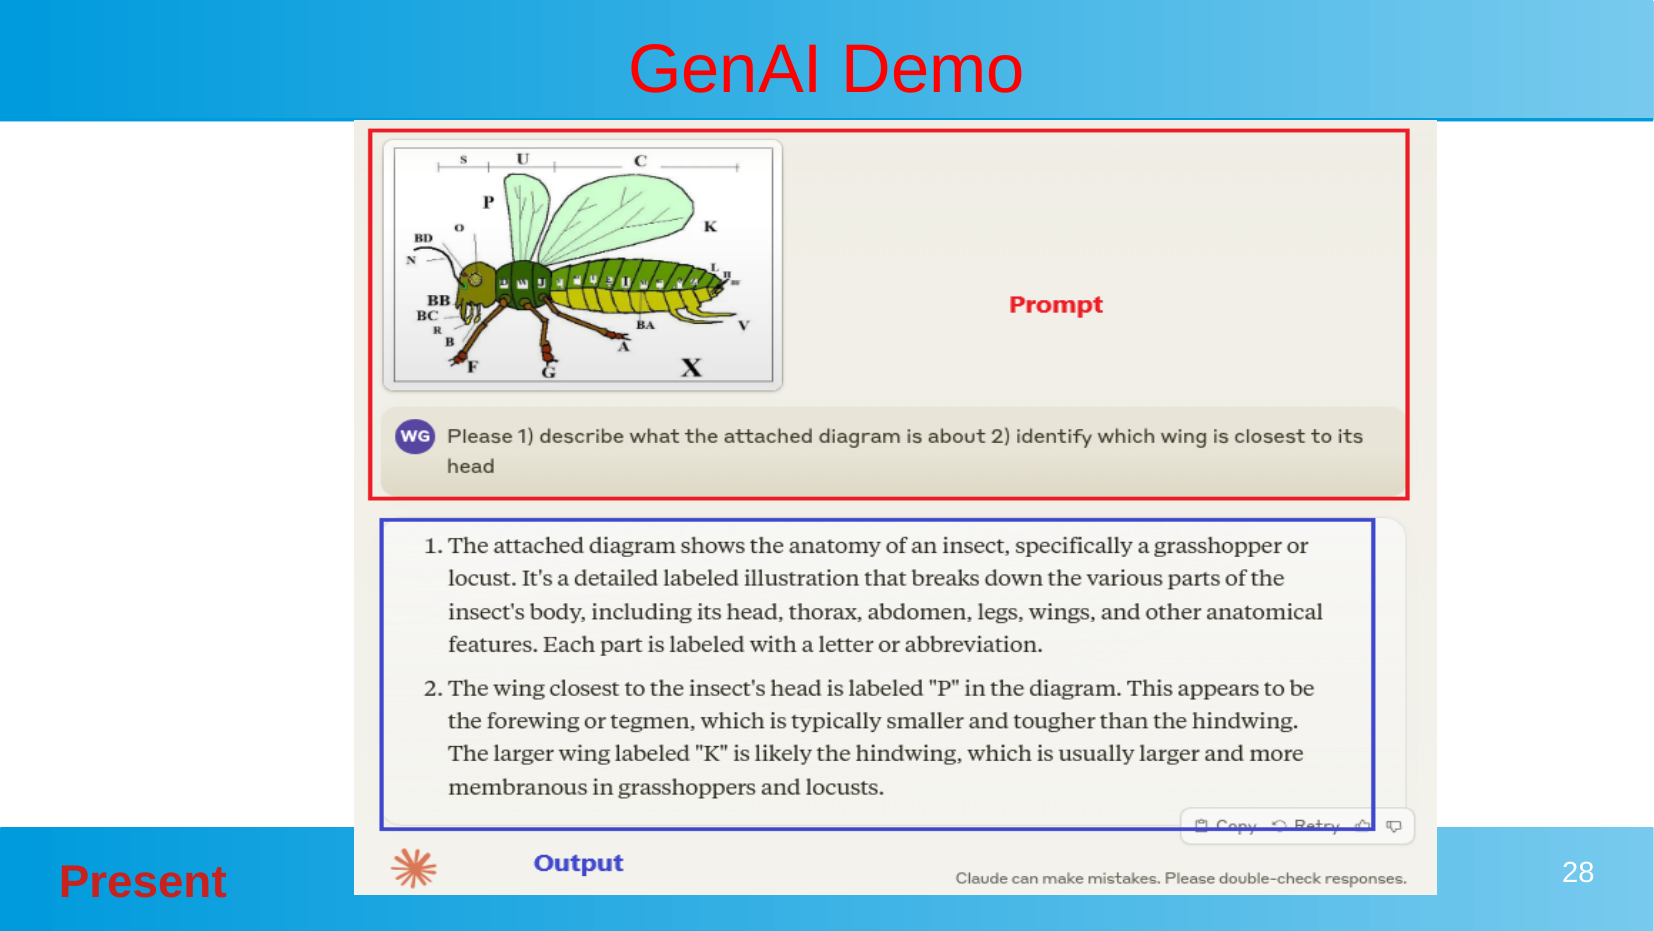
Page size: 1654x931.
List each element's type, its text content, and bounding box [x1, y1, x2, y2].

title GenAI Demo [59, 29, 1595, 108]
picture [354, 121, 1437, 895]
